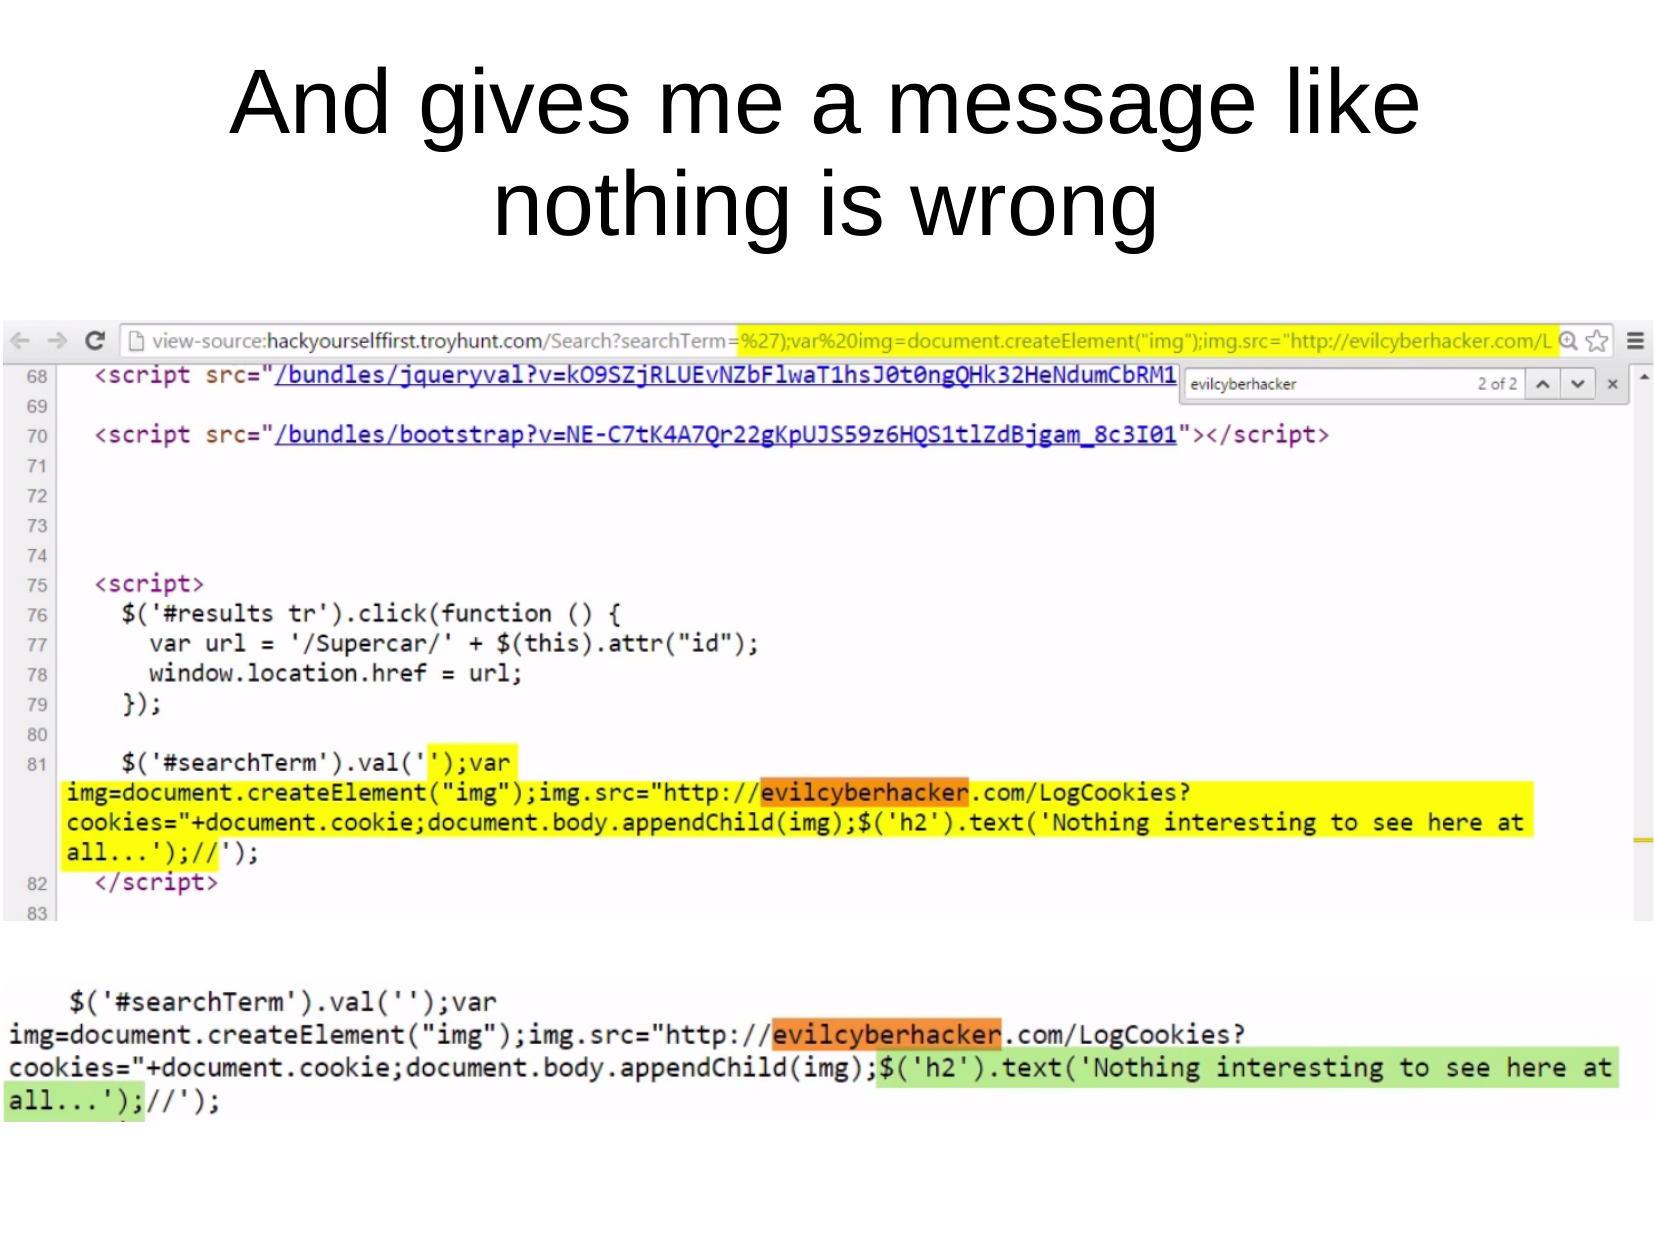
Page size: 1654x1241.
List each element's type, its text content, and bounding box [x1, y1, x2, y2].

title And gives me a message like nothing is wrong [82, 49, 1571, 257]
picture [3, 320, 1654, 921]
picture [3, 981, 1654, 1122]
